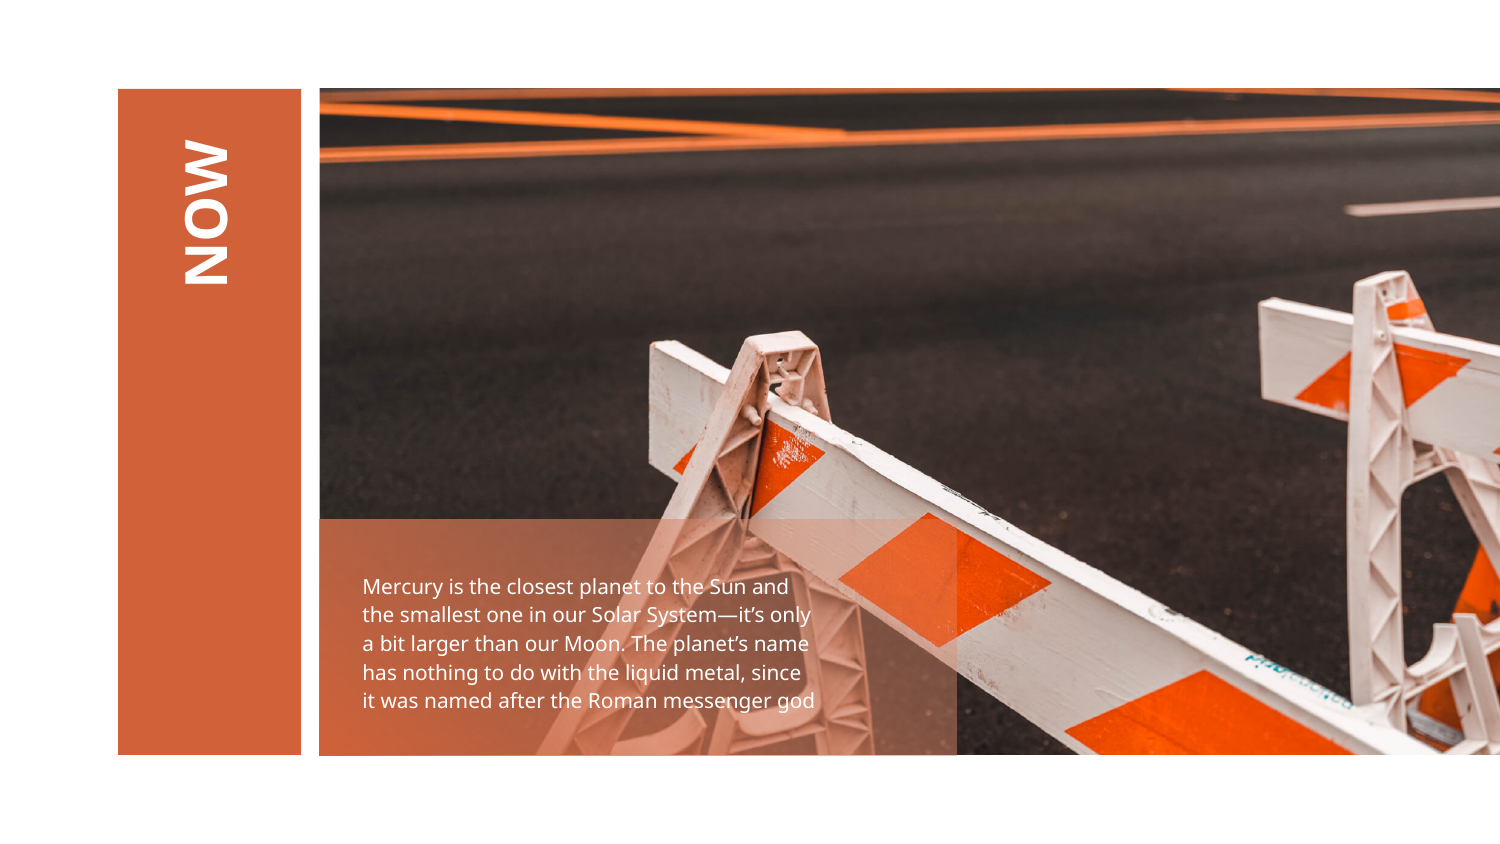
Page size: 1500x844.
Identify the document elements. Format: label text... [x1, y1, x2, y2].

title NOW [106, 125, 255, 600]
picture [319, 88, 1500, 755]
text_box [319, 519, 957, 756]
text_box [118, 88, 302, 755]
subtitle Mercury is the closest planet to the Sun and the smallest one in our Solar System—it’s only a bit larger than our Moon. The planet’s name has nothing to do with the liquid metal, since it was named after the Roman messenger god [347, 554, 832, 603]
